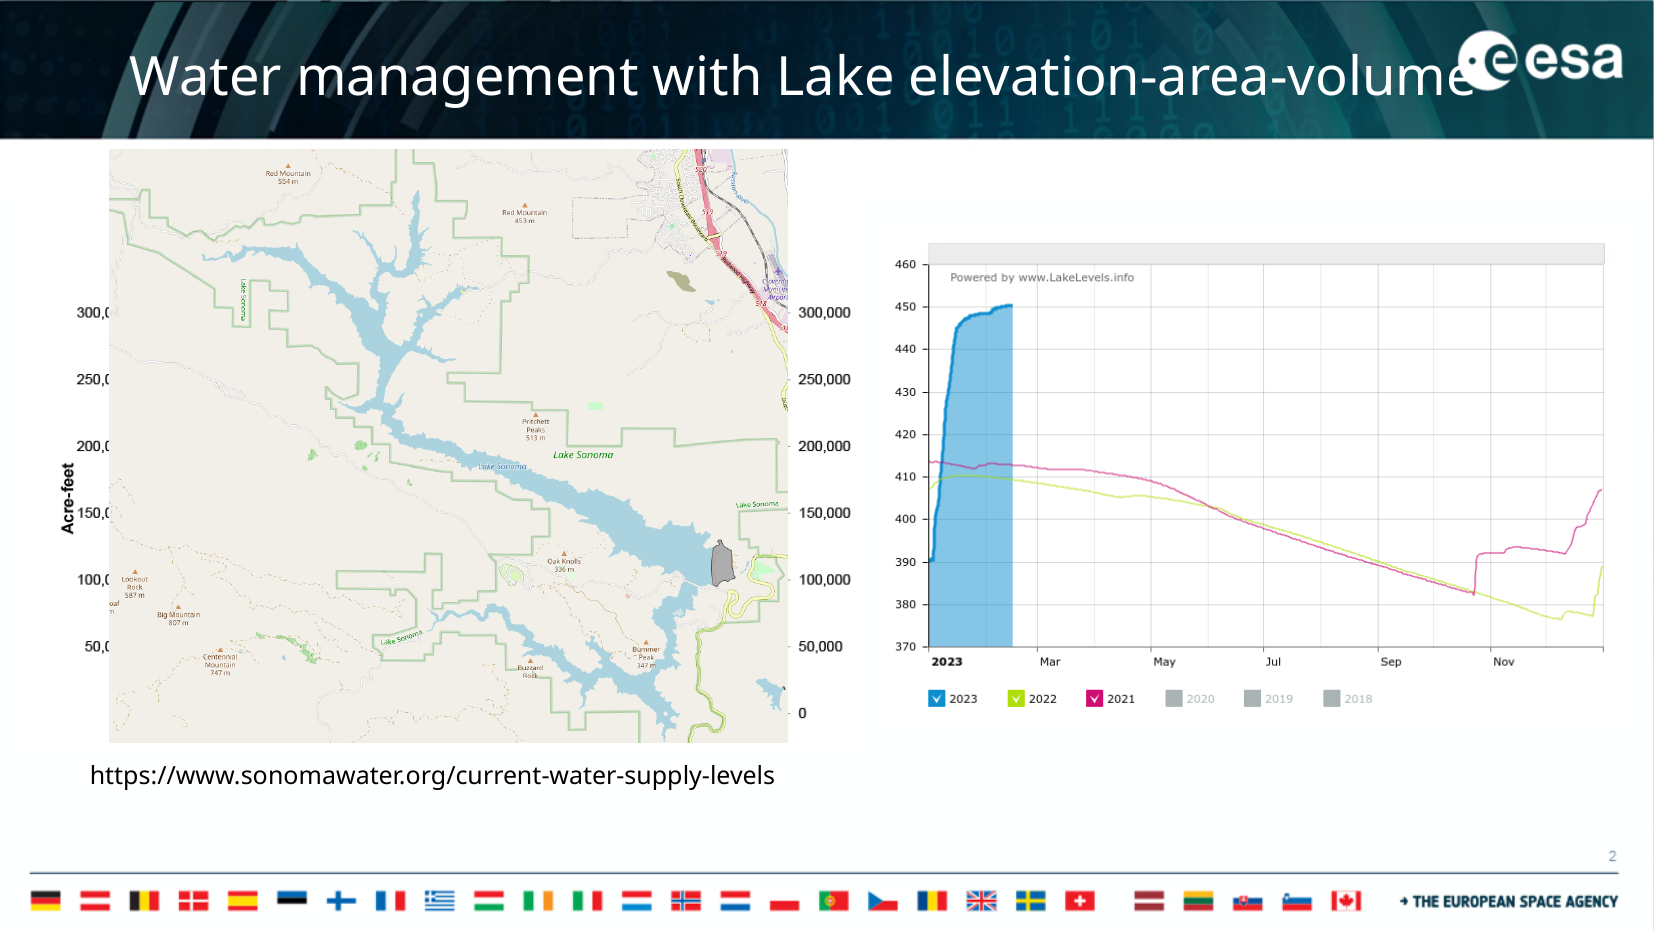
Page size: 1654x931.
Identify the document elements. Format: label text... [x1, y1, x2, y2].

text_box https://www.sonomawater.org/current-water-supply-levels [75, 750, 866, 807]
picture [0, 0, 1654, 931]
title Water management with Lake elevation-area-volume [37, 0, 1571, 151]
